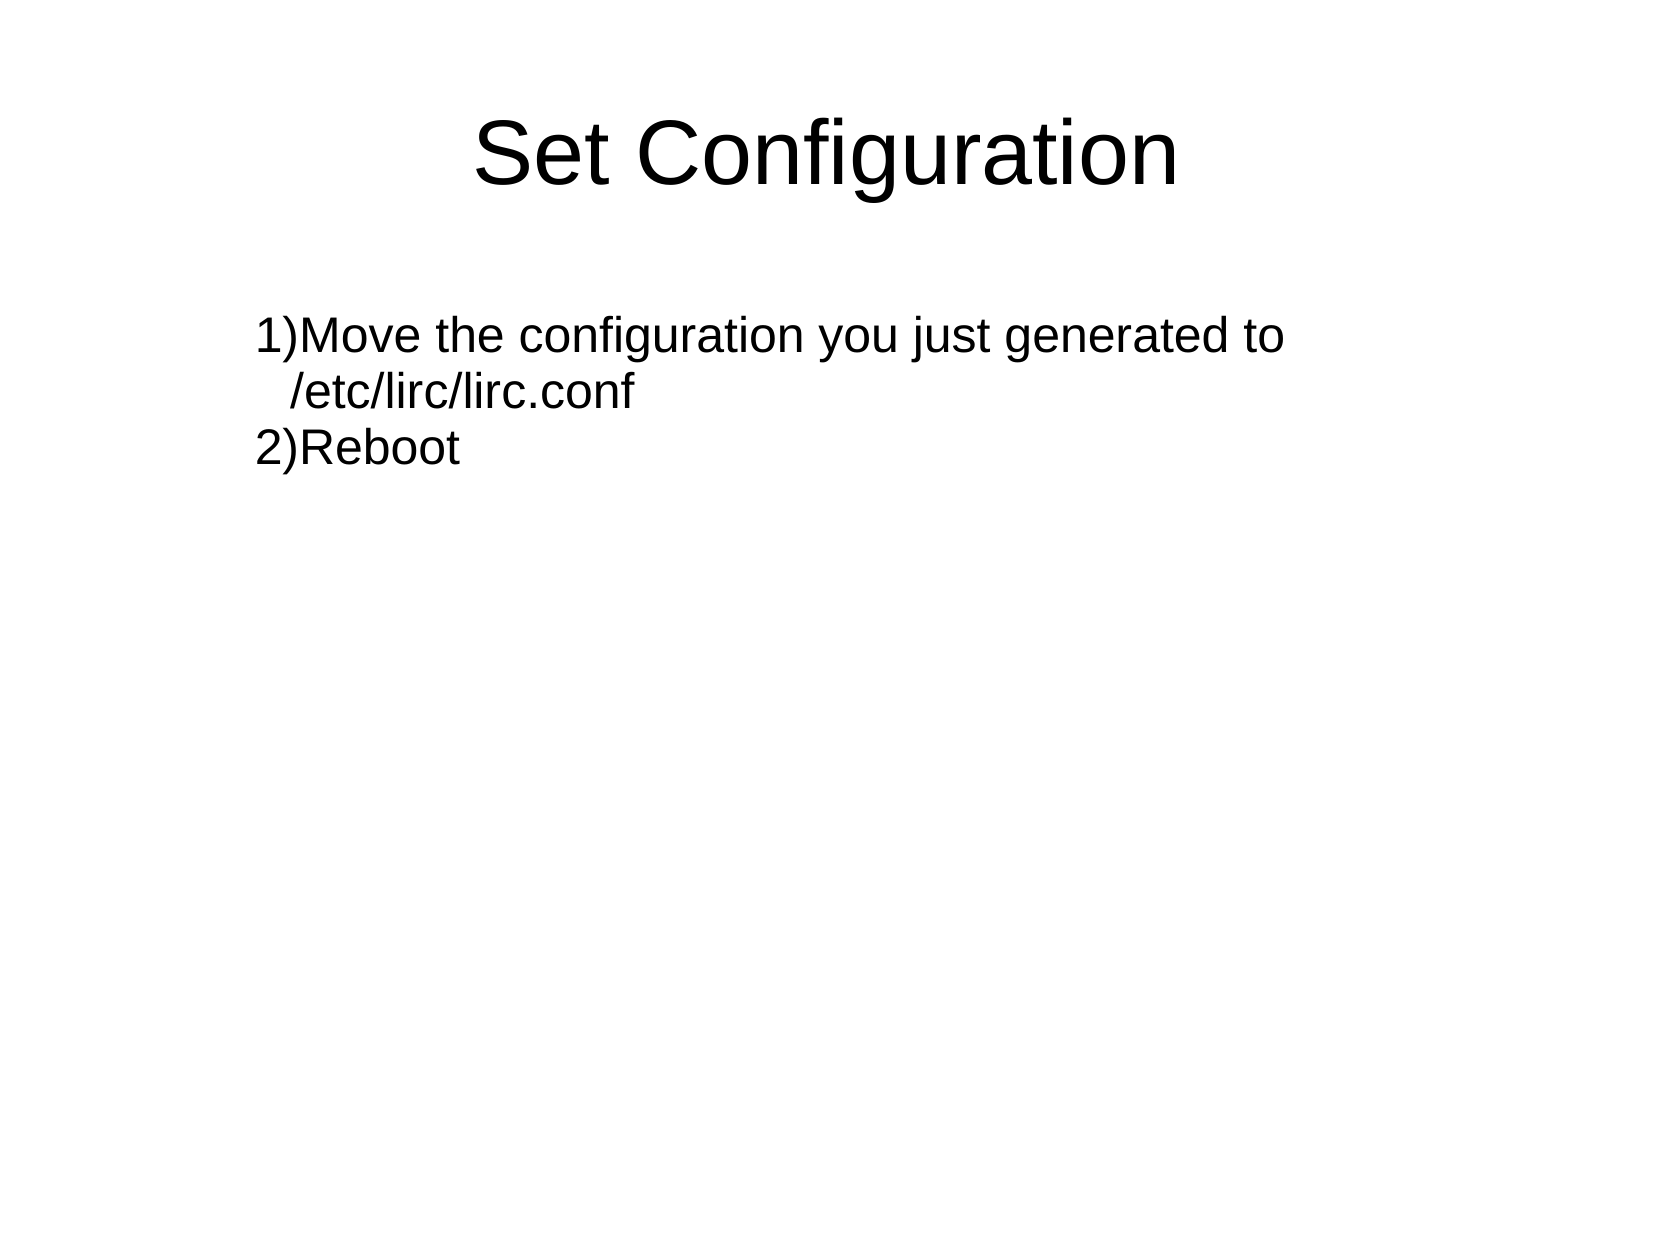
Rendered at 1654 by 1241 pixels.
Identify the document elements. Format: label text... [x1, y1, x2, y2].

title Set Configuration [82, 49, 1571, 257]
text_box Move the configuration you just generated to /etc/lirc/lirc.conf Reboot [240, 300, 1381, 811]
